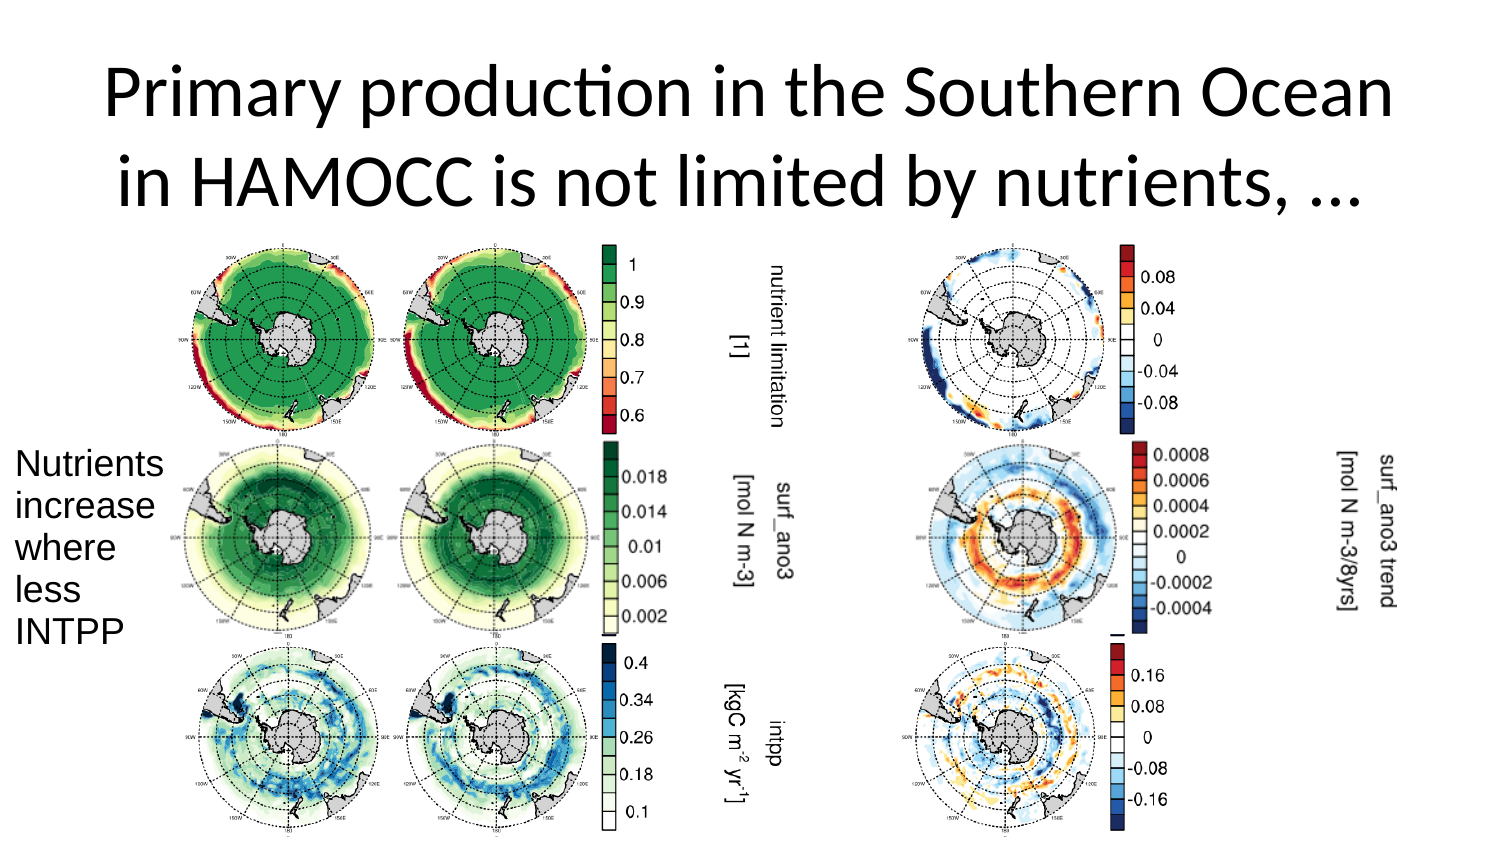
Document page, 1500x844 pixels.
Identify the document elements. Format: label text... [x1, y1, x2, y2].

text_box Nutrients increase where less INTPP [0, 435, 181, 660]
picture [151, 240, 1397, 837]
title Primary production in the Southern Ocean in HAMOCC is not limited by nutrients, ... [75, 33, 1426, 175]
